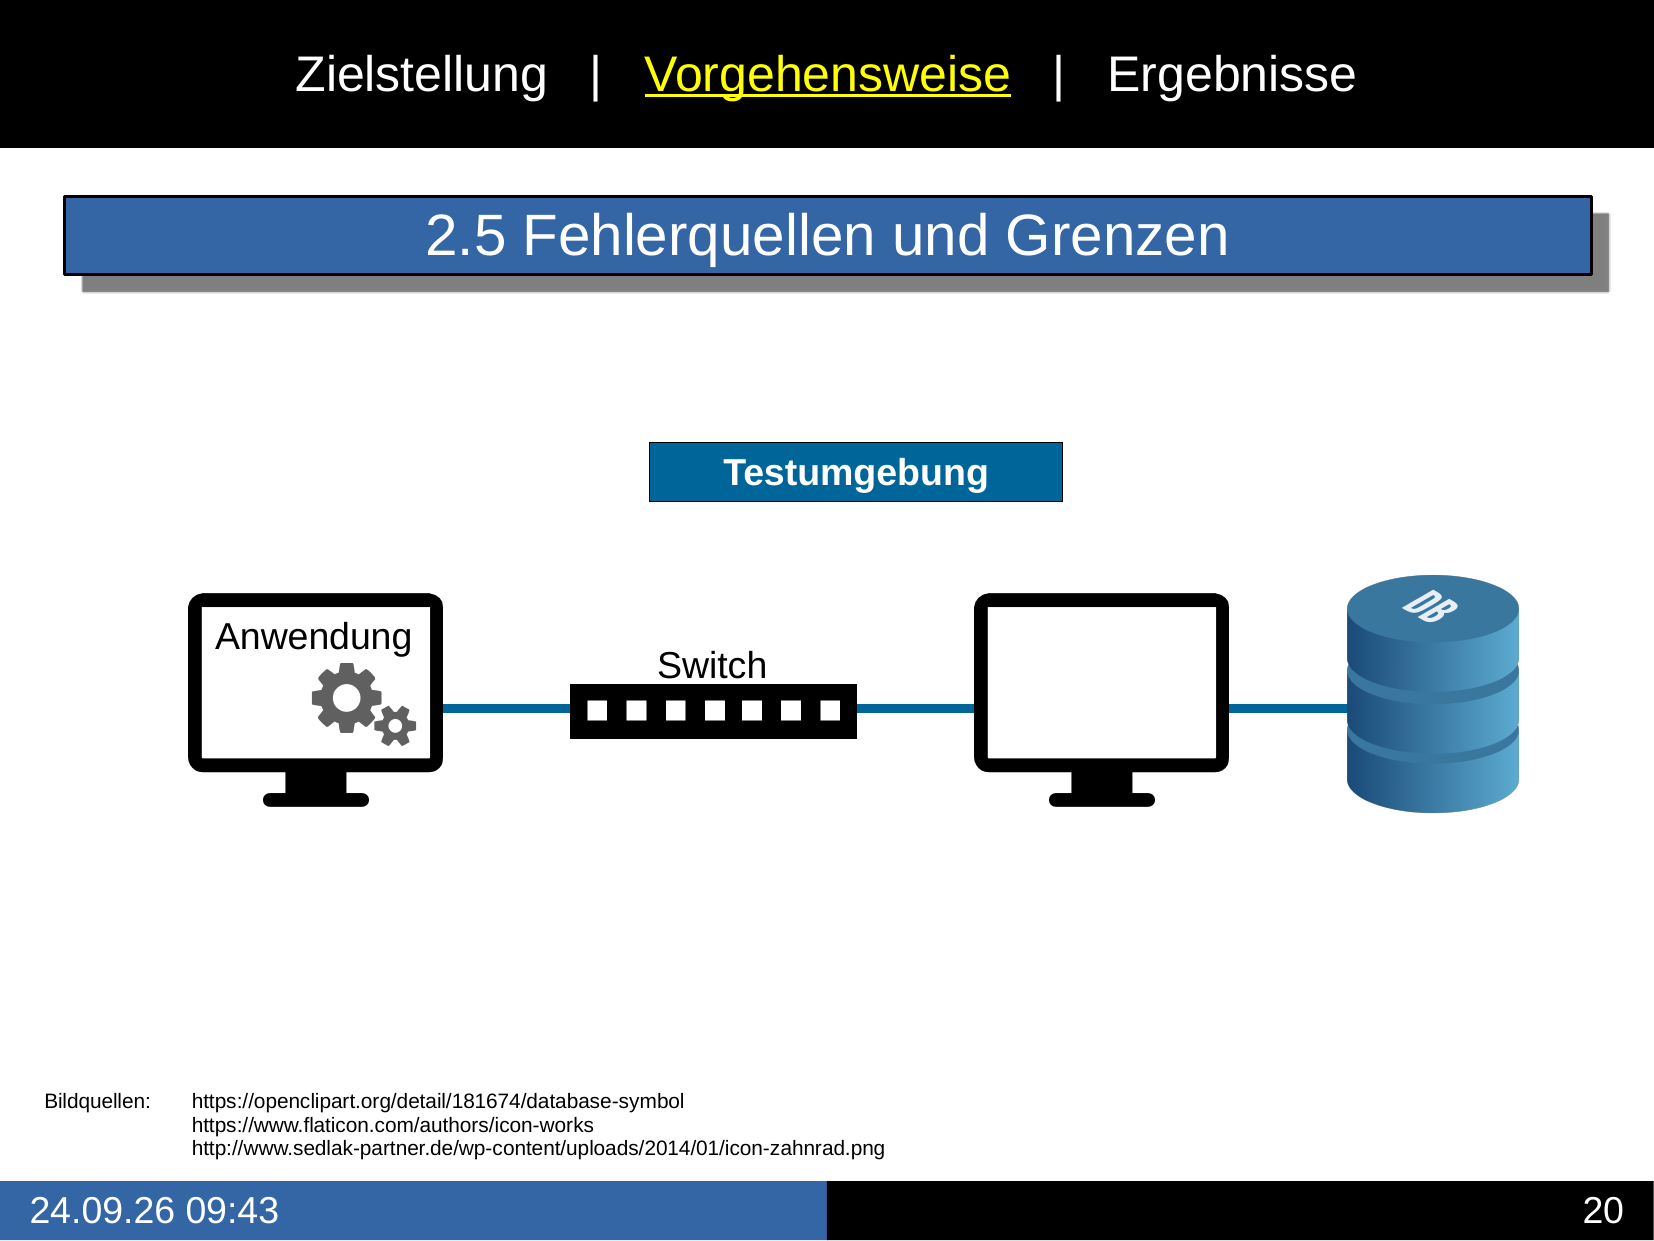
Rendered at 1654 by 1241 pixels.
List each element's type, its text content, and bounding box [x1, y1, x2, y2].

picture [974, 572, 1229, 827]
text_box Bildquellen: https://openclipart.org/detail/181674/database-symbol https://www.flaticon.com/authors/icon-works http://www.sedlak-partner.de/wp-content/uploads/2014/01/icon-zahnrad.png [29, 1092, 1565, 1182]
text_box Testumgebung [649, 442, 1063, 502]
title 2.5 Fehlerquellen und Grenzen [64, 196, 1592, 275]
text_box Switch [568, 637, 857, 739]
text_box Zielstellung | Vorgehensweise | Ergebnisse [0, 0, 1654, 148]
text_box Anwendung [184, 607, 443, 709]
list [797, 354, 1577, 1026]
picture [188, 709, 443, 827]
picture [188, 572, 443, 607]
picture [1347, 575, 1519, 813]
